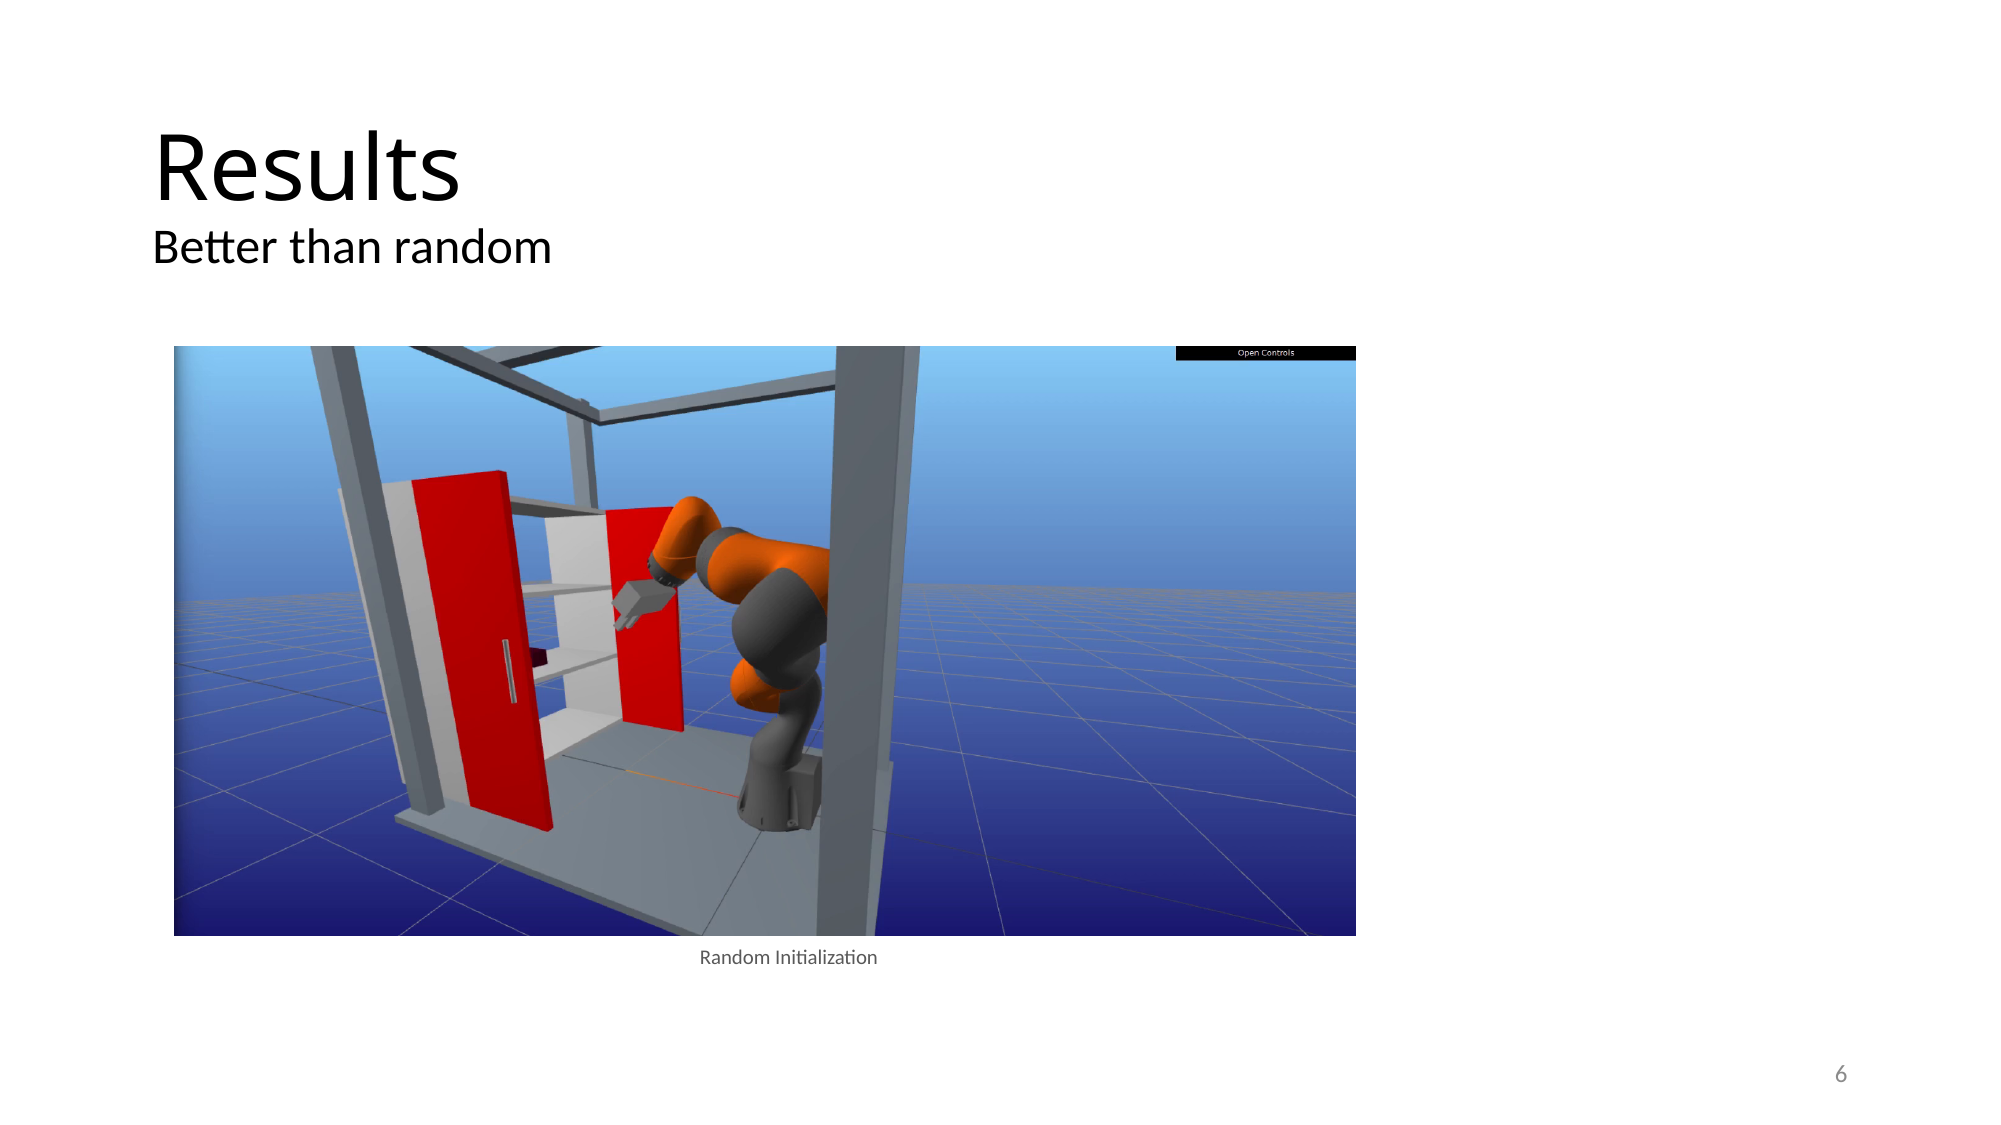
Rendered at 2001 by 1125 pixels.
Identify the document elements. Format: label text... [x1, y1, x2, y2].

slide_number <number> [1412, 1042, 1863, 1103]
text_box Random Initialization [569, 936, 1008, 977]
title Results Better than random [137, 89, 1863, 307]
text_box [174, 345, 1357, 936]
